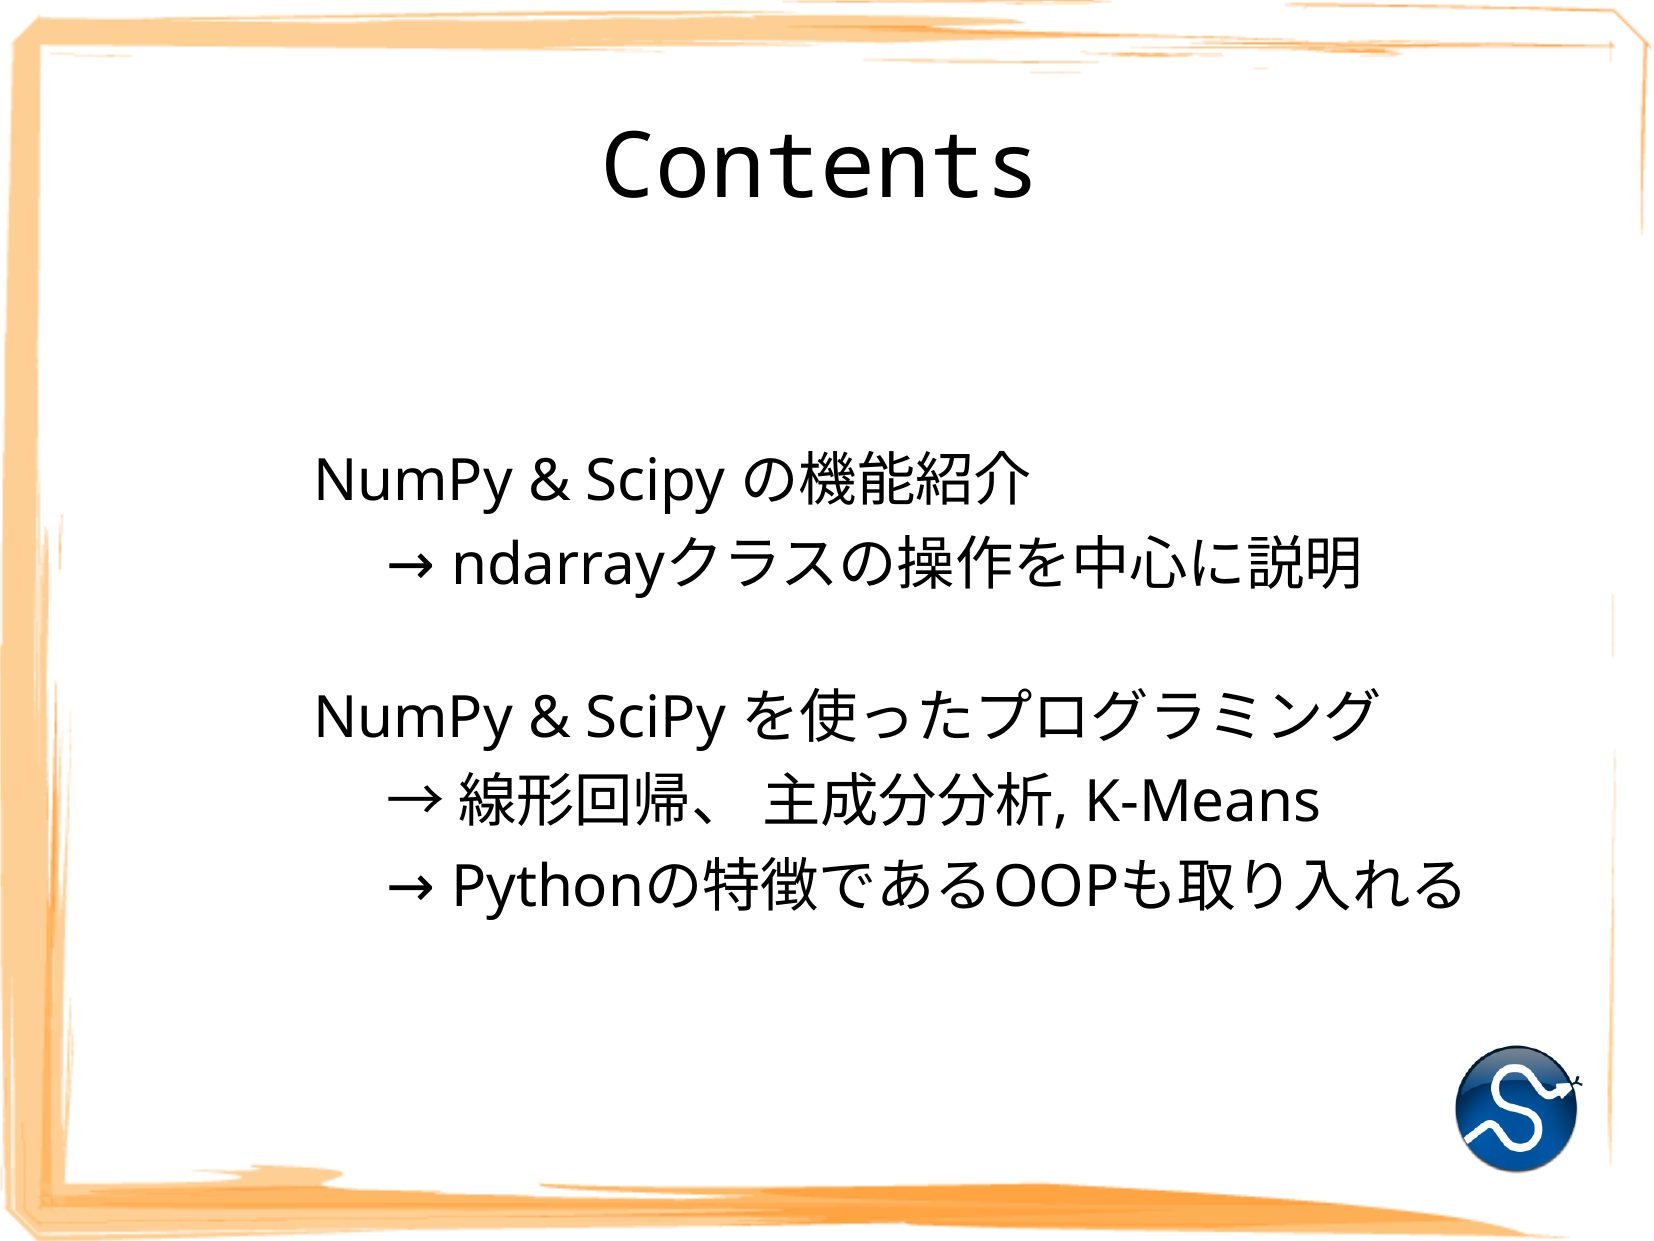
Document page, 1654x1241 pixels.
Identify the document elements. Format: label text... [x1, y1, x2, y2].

title Contents [76, 58, 1565, 266]
text_box NumPy & Scipy の機能紹介 → ndarrayクラスの操作を中心に説明 NumPy & SciPy を使ったプログラミング → 線形回帰、 主成分分析, K-Means → Pythonの特徴であるOOPも取り入れる [298, 425, 1439, 871]
picture [0, 0, 1654, 1241]
